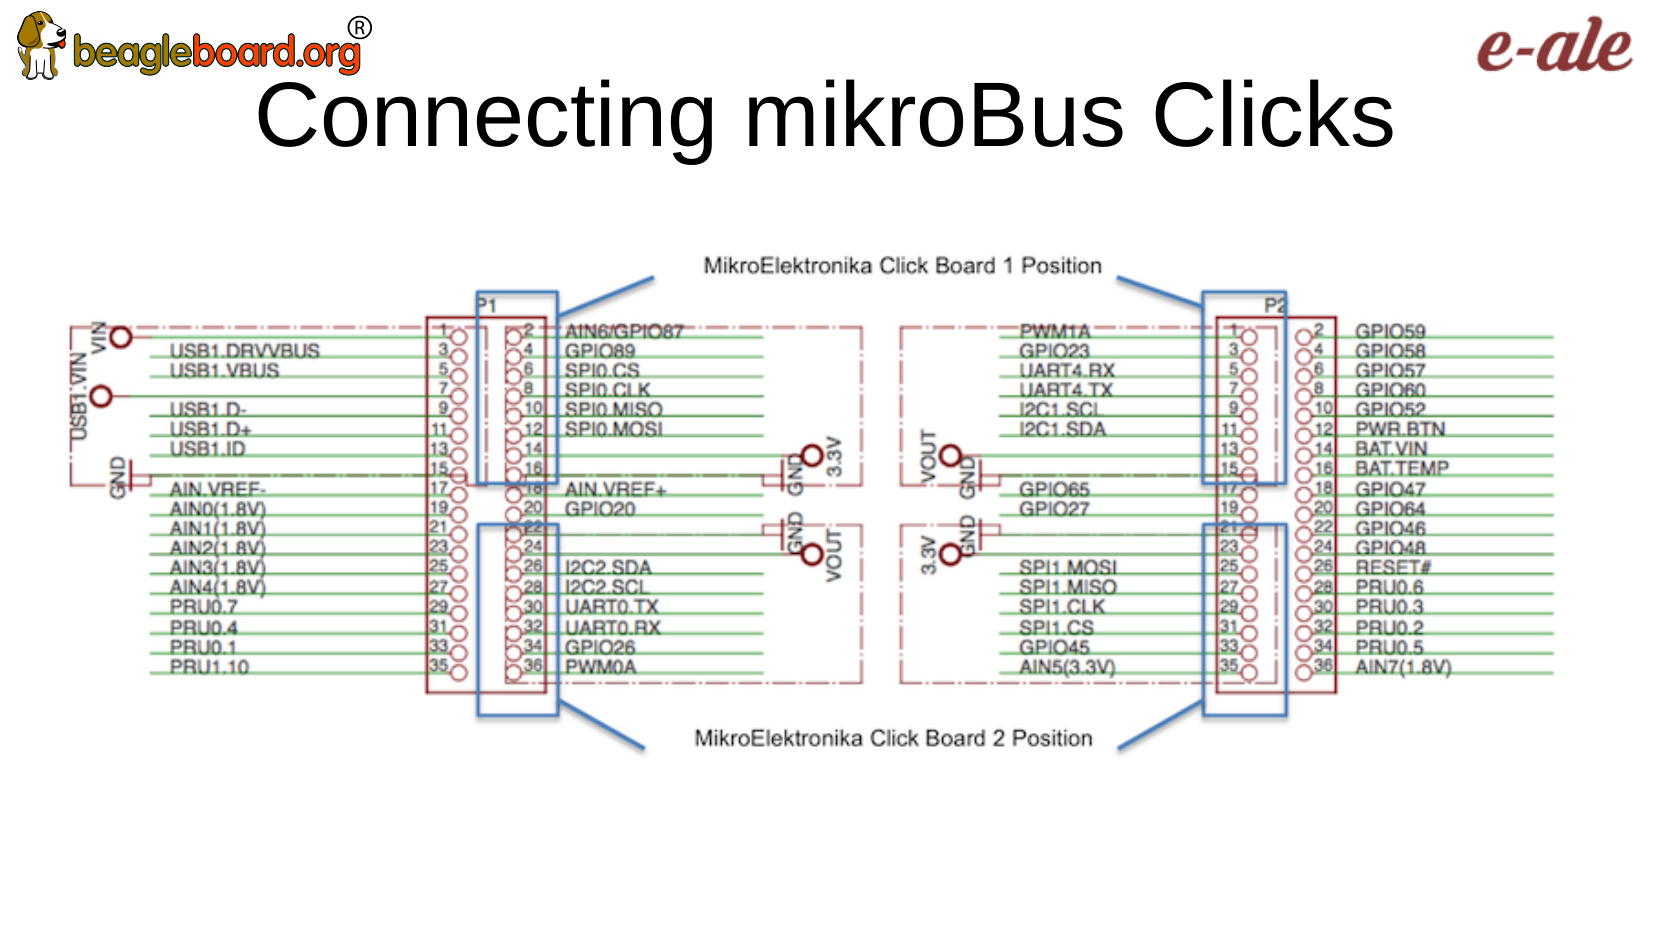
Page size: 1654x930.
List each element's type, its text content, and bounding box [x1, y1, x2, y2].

picture [1475, 14, 1636, 74]
picture [17, 11, 372, 80]
title Connecting mikroBus Clicks [82, 37, 1571, 193]
picture [0, 242, 1644, 765]
